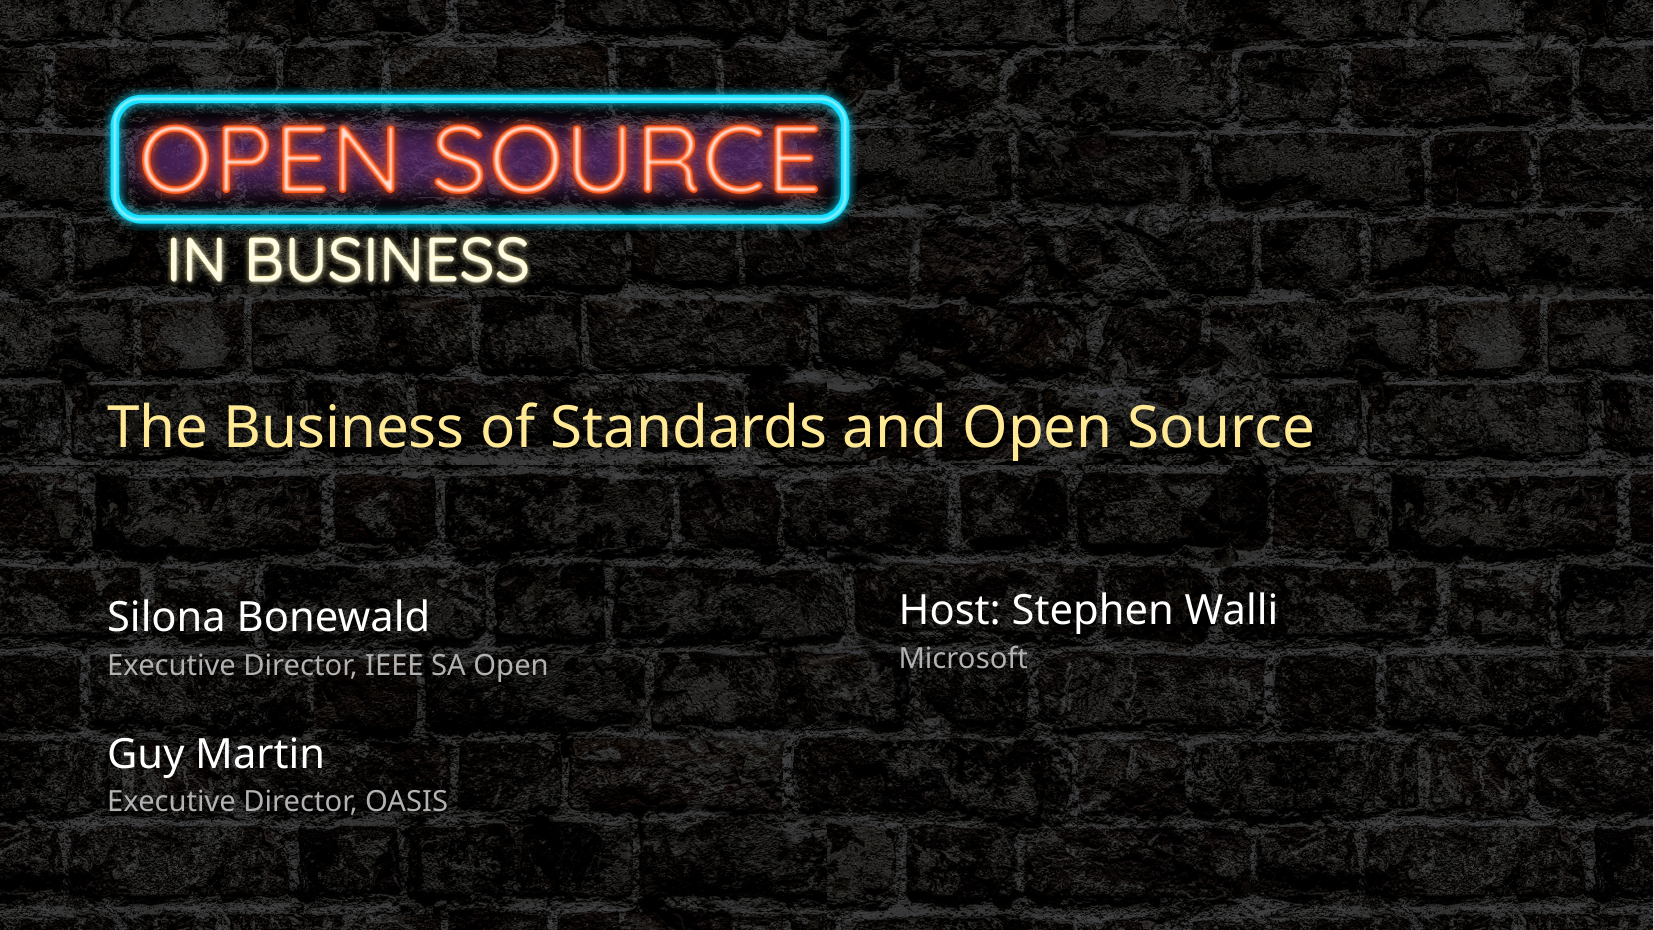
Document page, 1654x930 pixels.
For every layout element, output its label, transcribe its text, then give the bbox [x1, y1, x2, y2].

title The Business of Standards and Open Source [107, 385, 1546, 545]
subtitle Silona Bonewald Executive Director, IEEE SA Open Guy Martin Executive Director, OASIS [107, 587, 794, 892]
picture [0, 0, 1654, 930]
text_box Host: Stephen Walli Microsoft [898, 579, 1585, 885]
